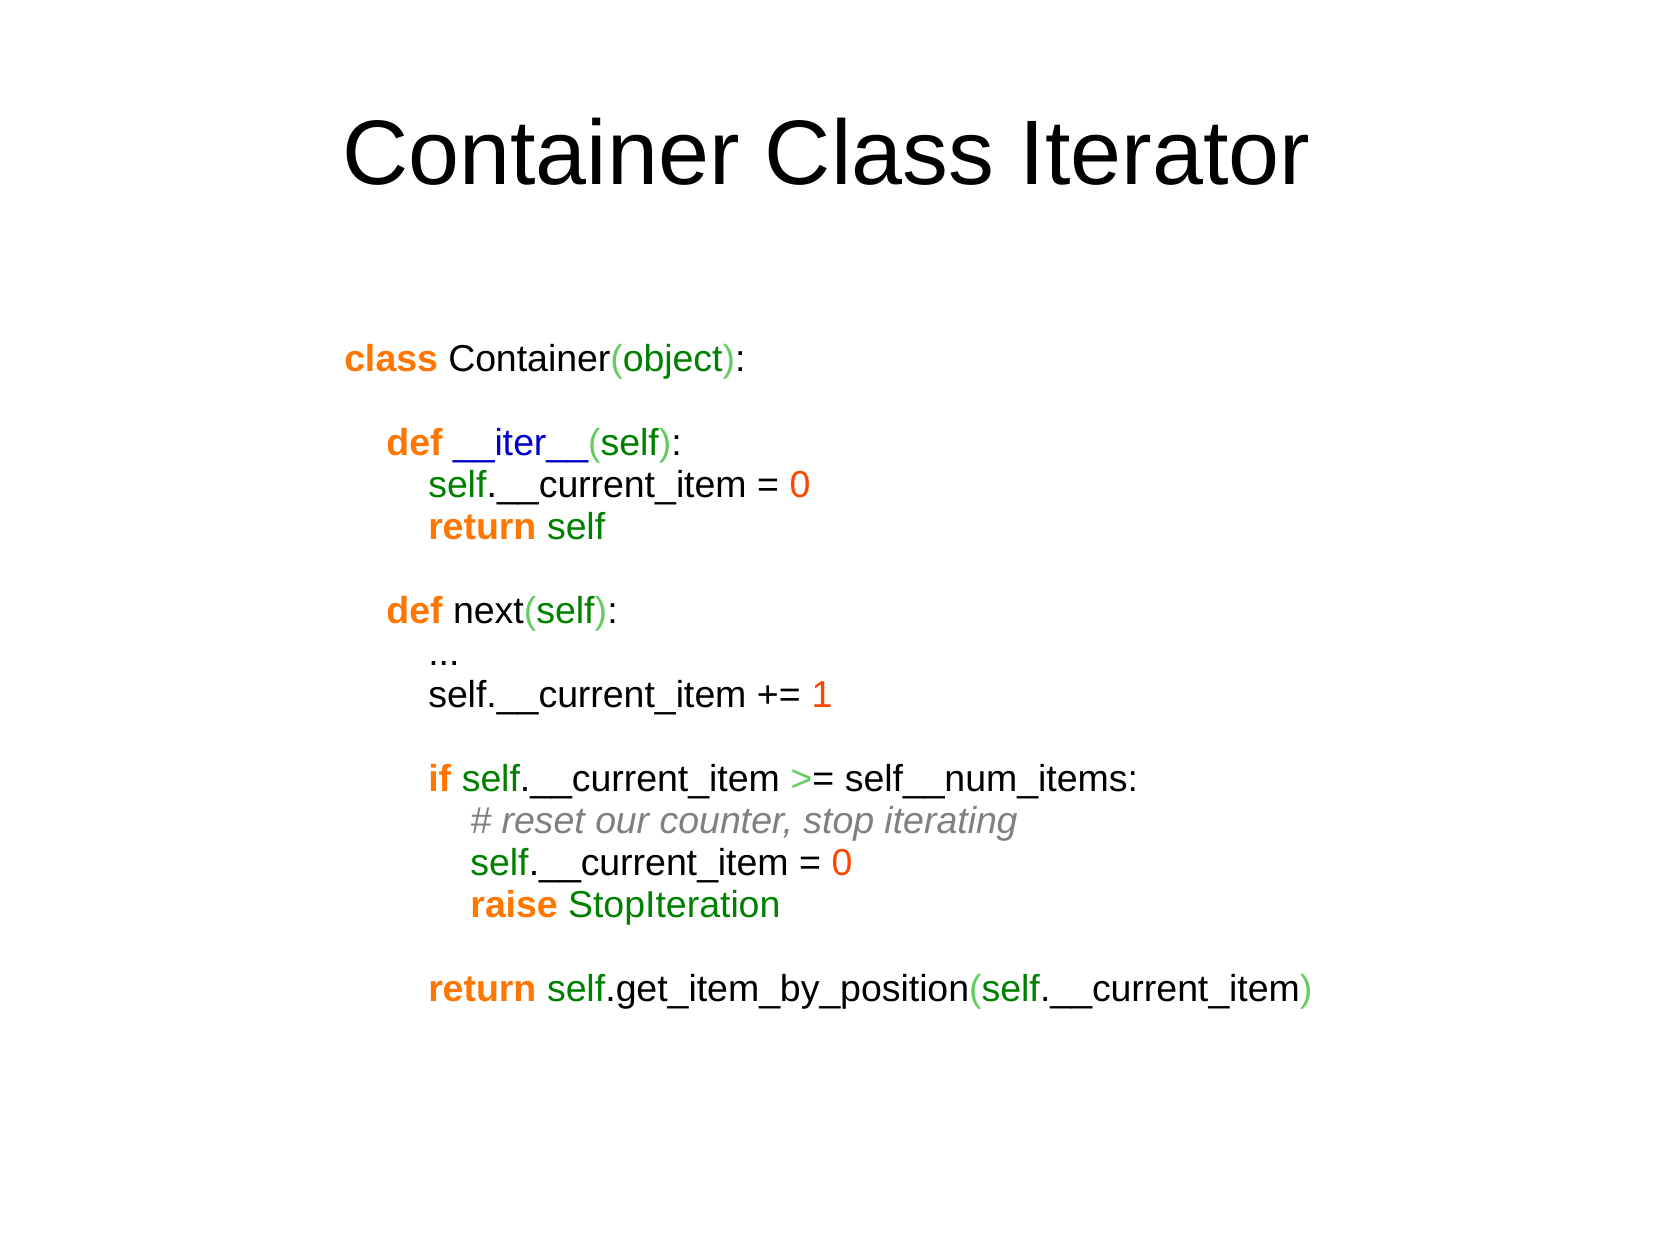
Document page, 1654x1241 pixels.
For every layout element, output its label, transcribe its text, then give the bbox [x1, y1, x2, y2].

title Container Class Iterator [82, 49, 1571, 257]
text_box class Container(object): def __iter__(self): self.__current_item = 0 return self def next(self): ... self.__current_item += 1 if self.__current_item >= self__num_items: # reset our counter, stop iterating self.__current_item = 0 raise StopIteration return self.get_item_by_position(self.__current_item) [329, 330, 1328, 1185]
